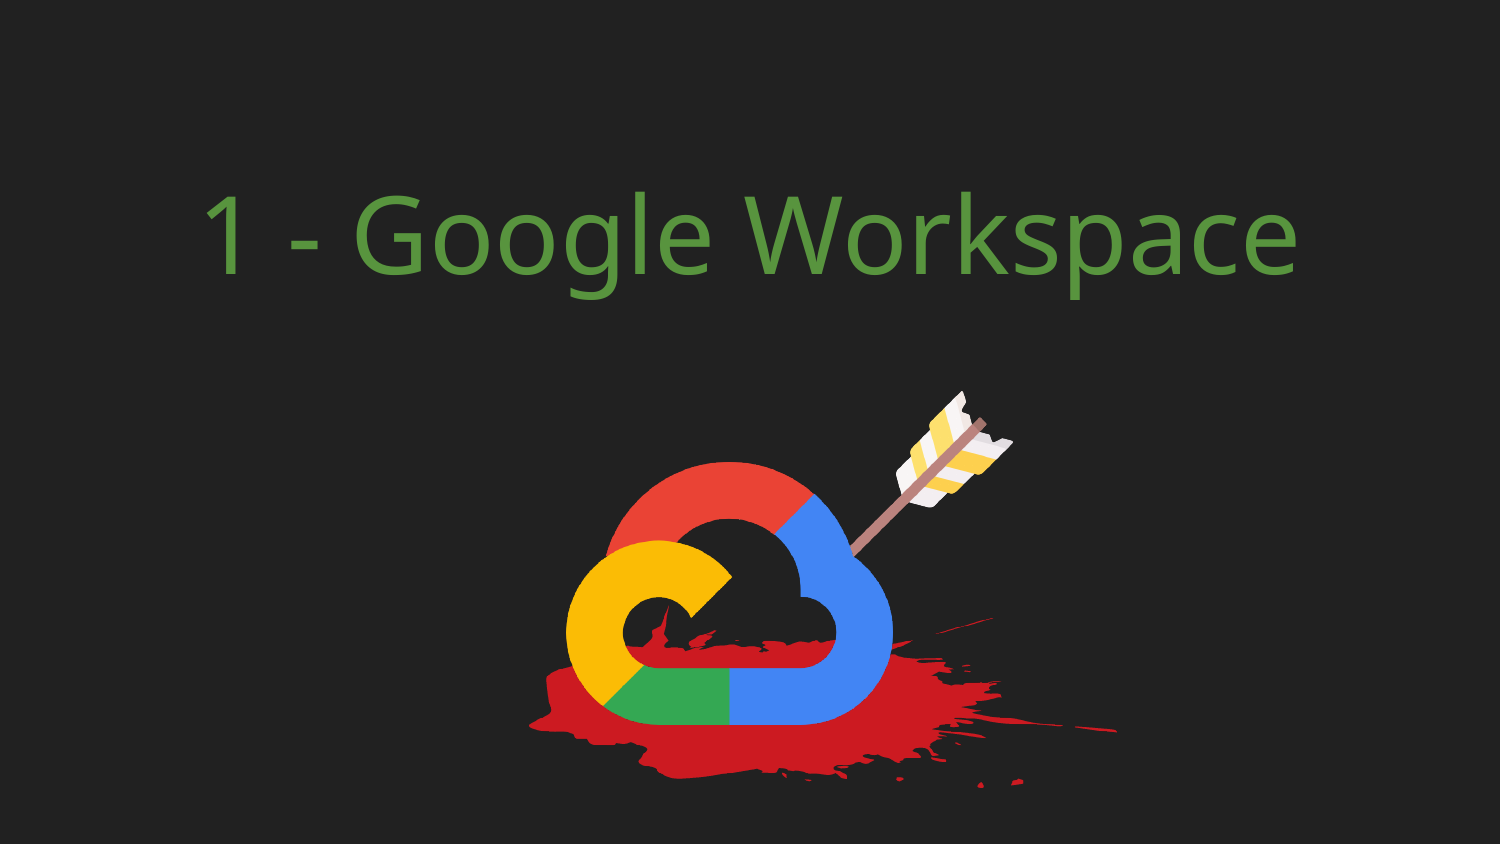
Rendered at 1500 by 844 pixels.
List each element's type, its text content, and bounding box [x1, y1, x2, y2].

title 1 - Google Workspace [51, 0, 1449, 311]
picture [316, 376, 1142, 810]
